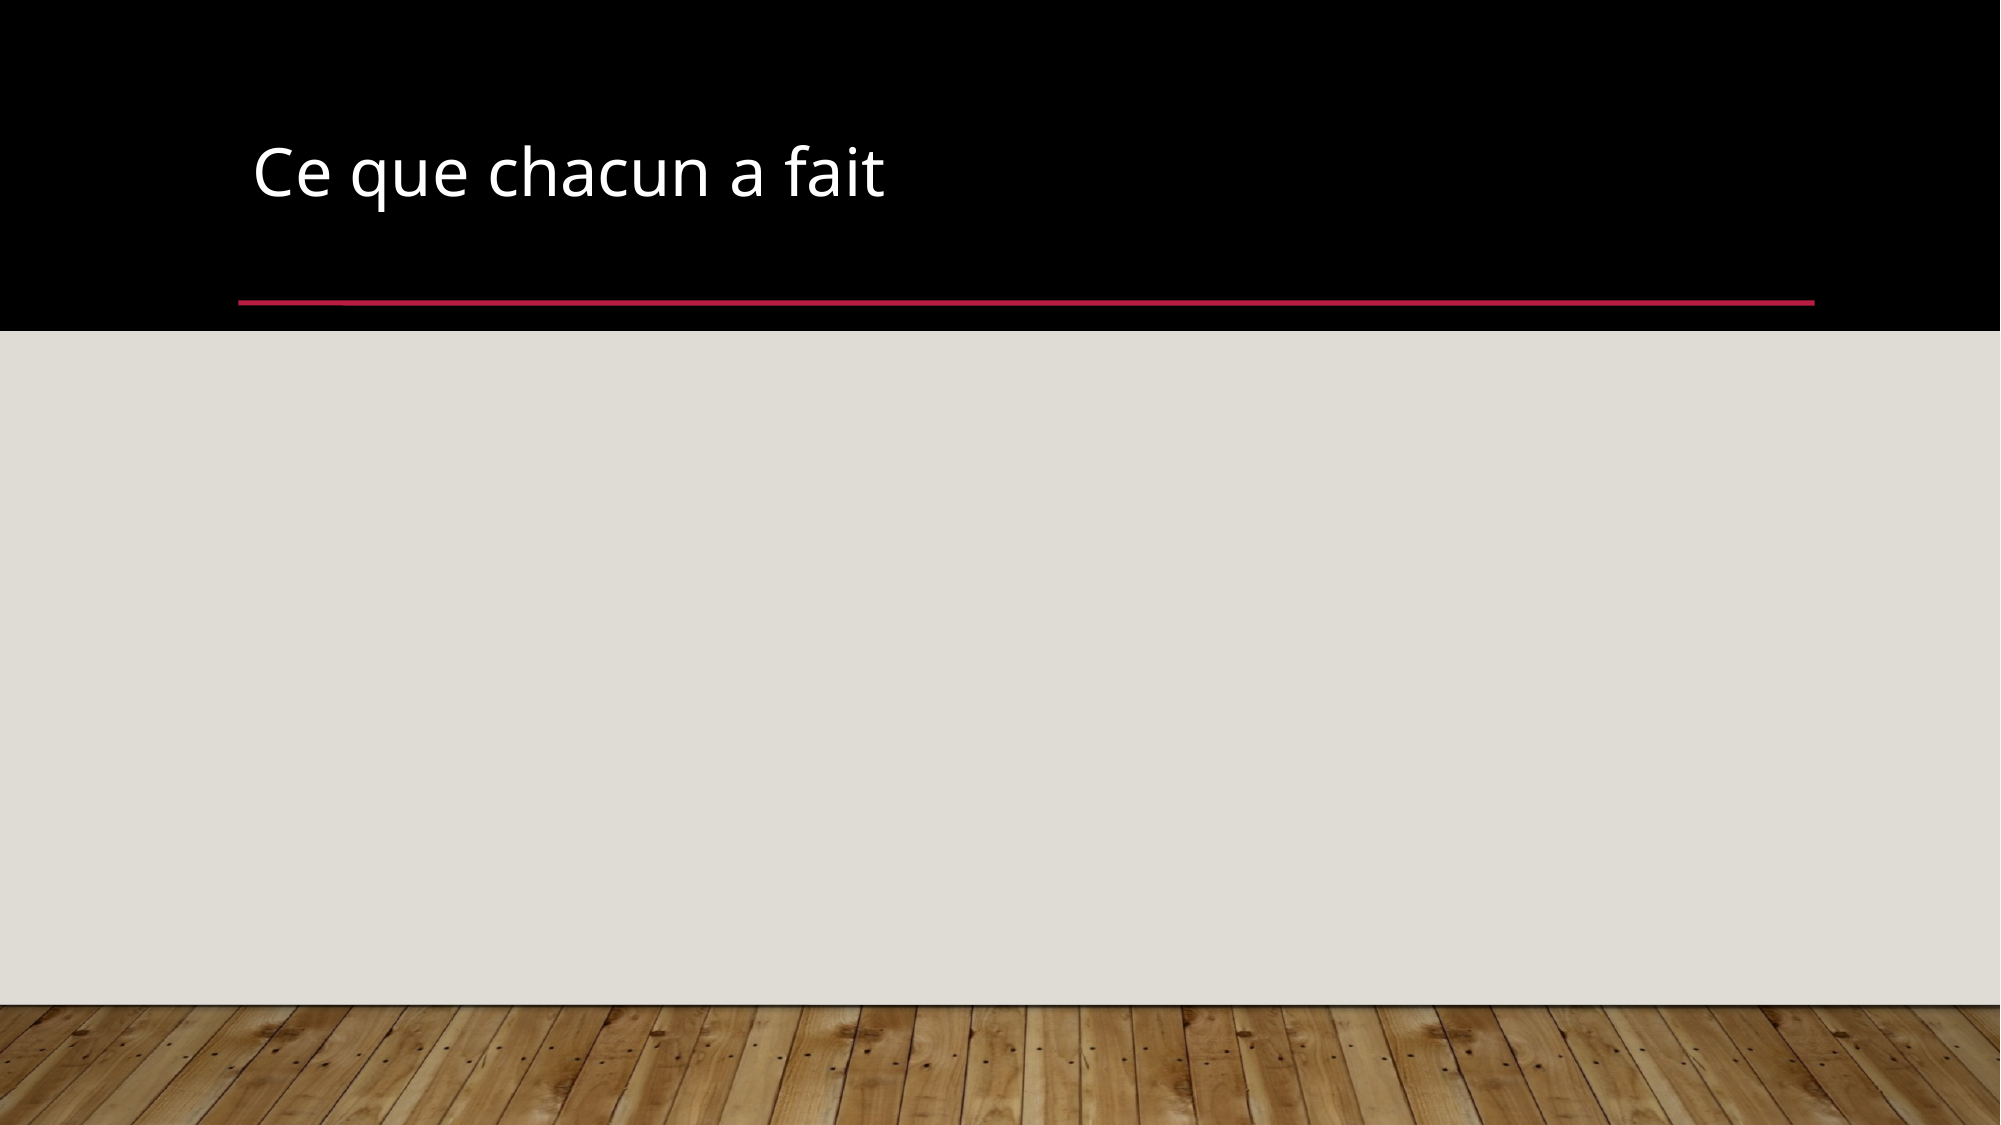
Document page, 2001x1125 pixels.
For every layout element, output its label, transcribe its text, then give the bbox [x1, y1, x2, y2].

title Ce que chacun a fait [238, 131, 1814, 305]
